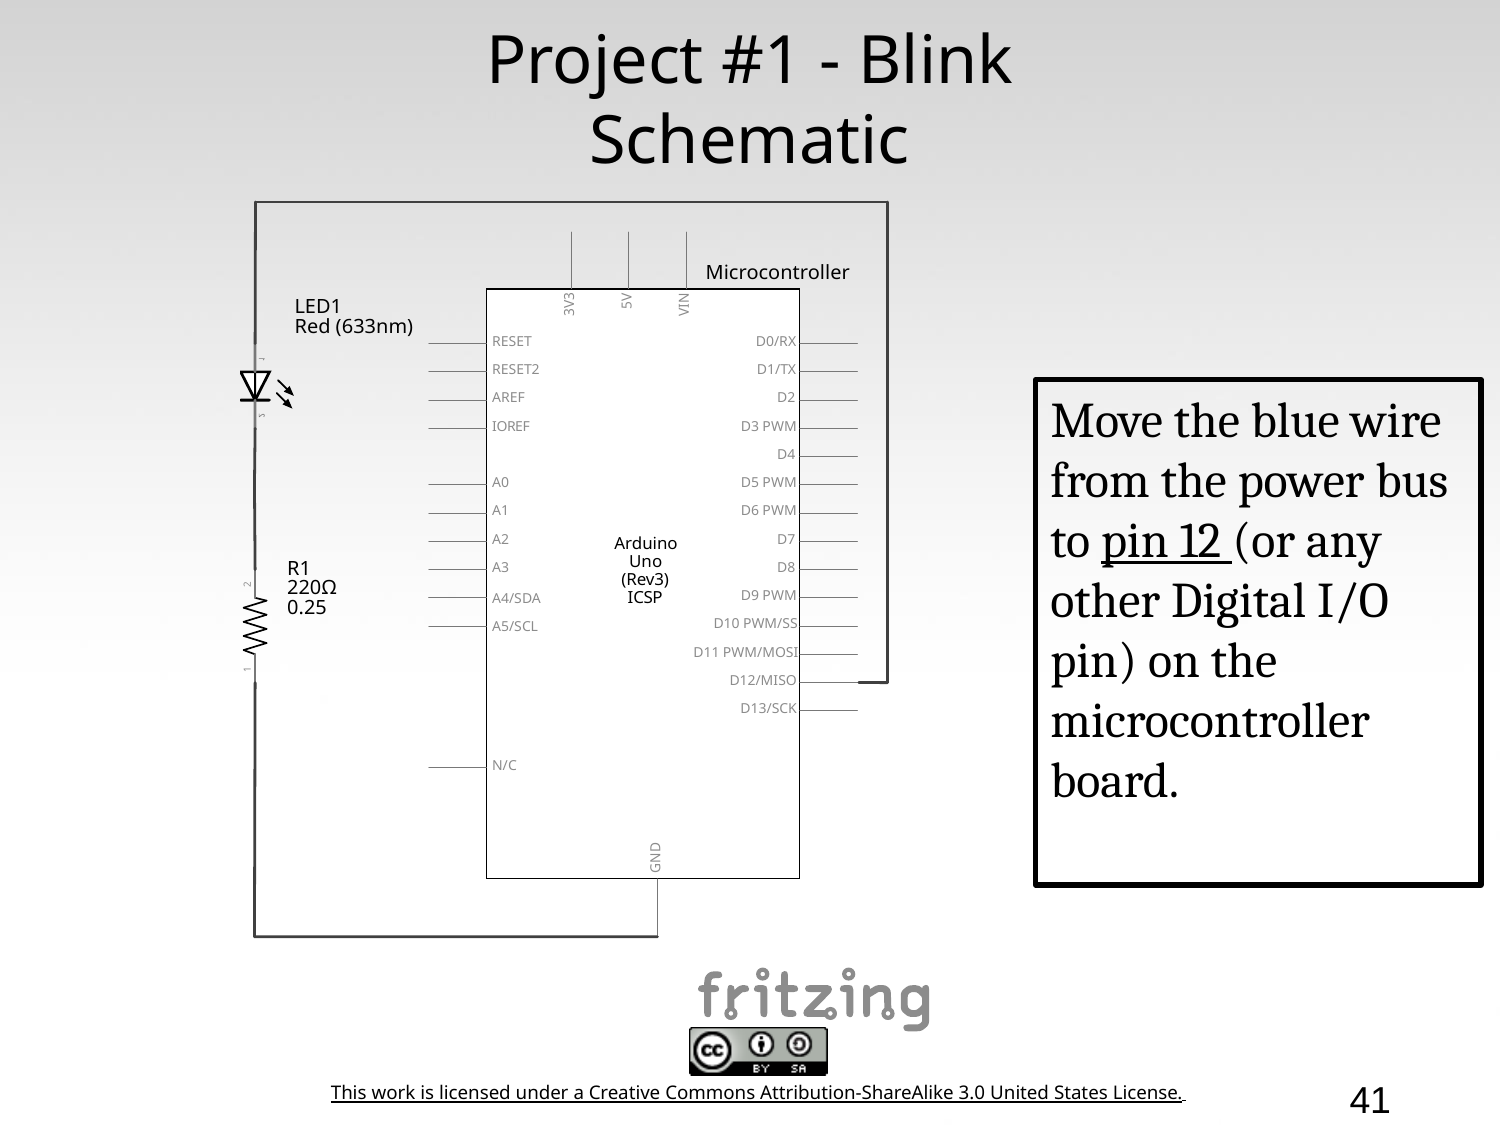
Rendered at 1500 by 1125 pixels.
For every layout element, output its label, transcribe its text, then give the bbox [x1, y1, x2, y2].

title Project #1 - Blink Schematic [112, 2, 1388, 190]
picture [0, 0, 1500, 1125]
list Move the blue wire from the power bus to pin 12 (or any other Digital I/O pin) on the microcontroller board. [1035, 379, 1481, 885]
